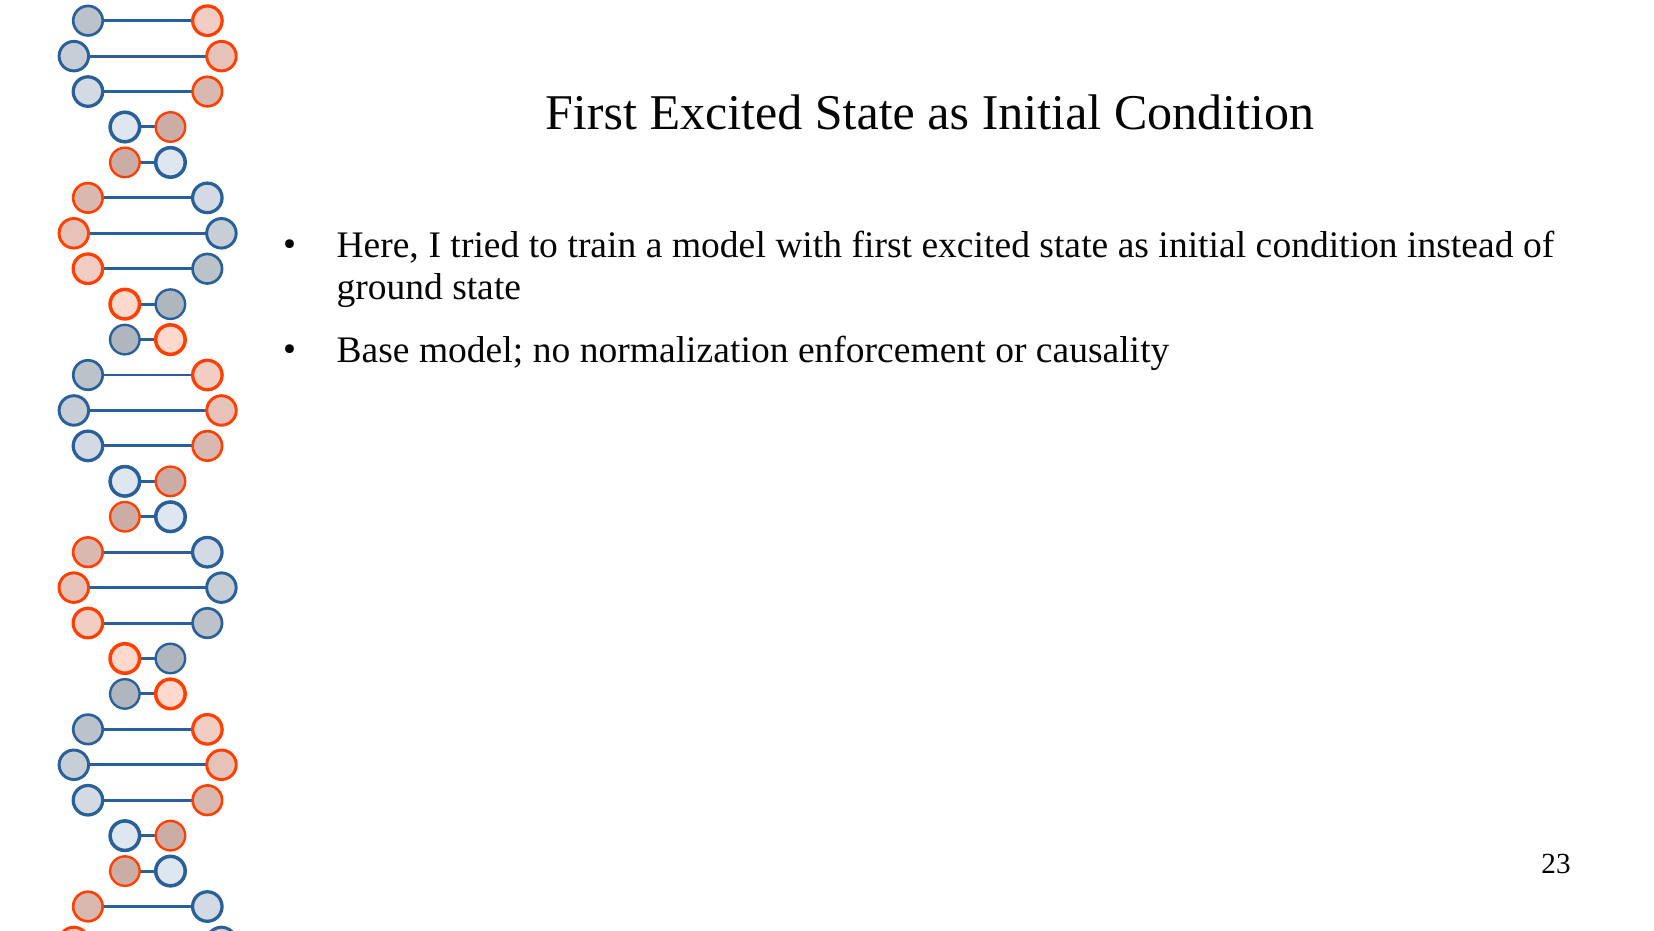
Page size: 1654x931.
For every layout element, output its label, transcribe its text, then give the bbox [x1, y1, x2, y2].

list Here, I tried to train a model with first excited state as initial condition instead of ground state Base model; no normalization enforcement or causality [265, 224, 1595, 764]
title First Excited State as Initial Condition [265, 35, 1595, 189]
